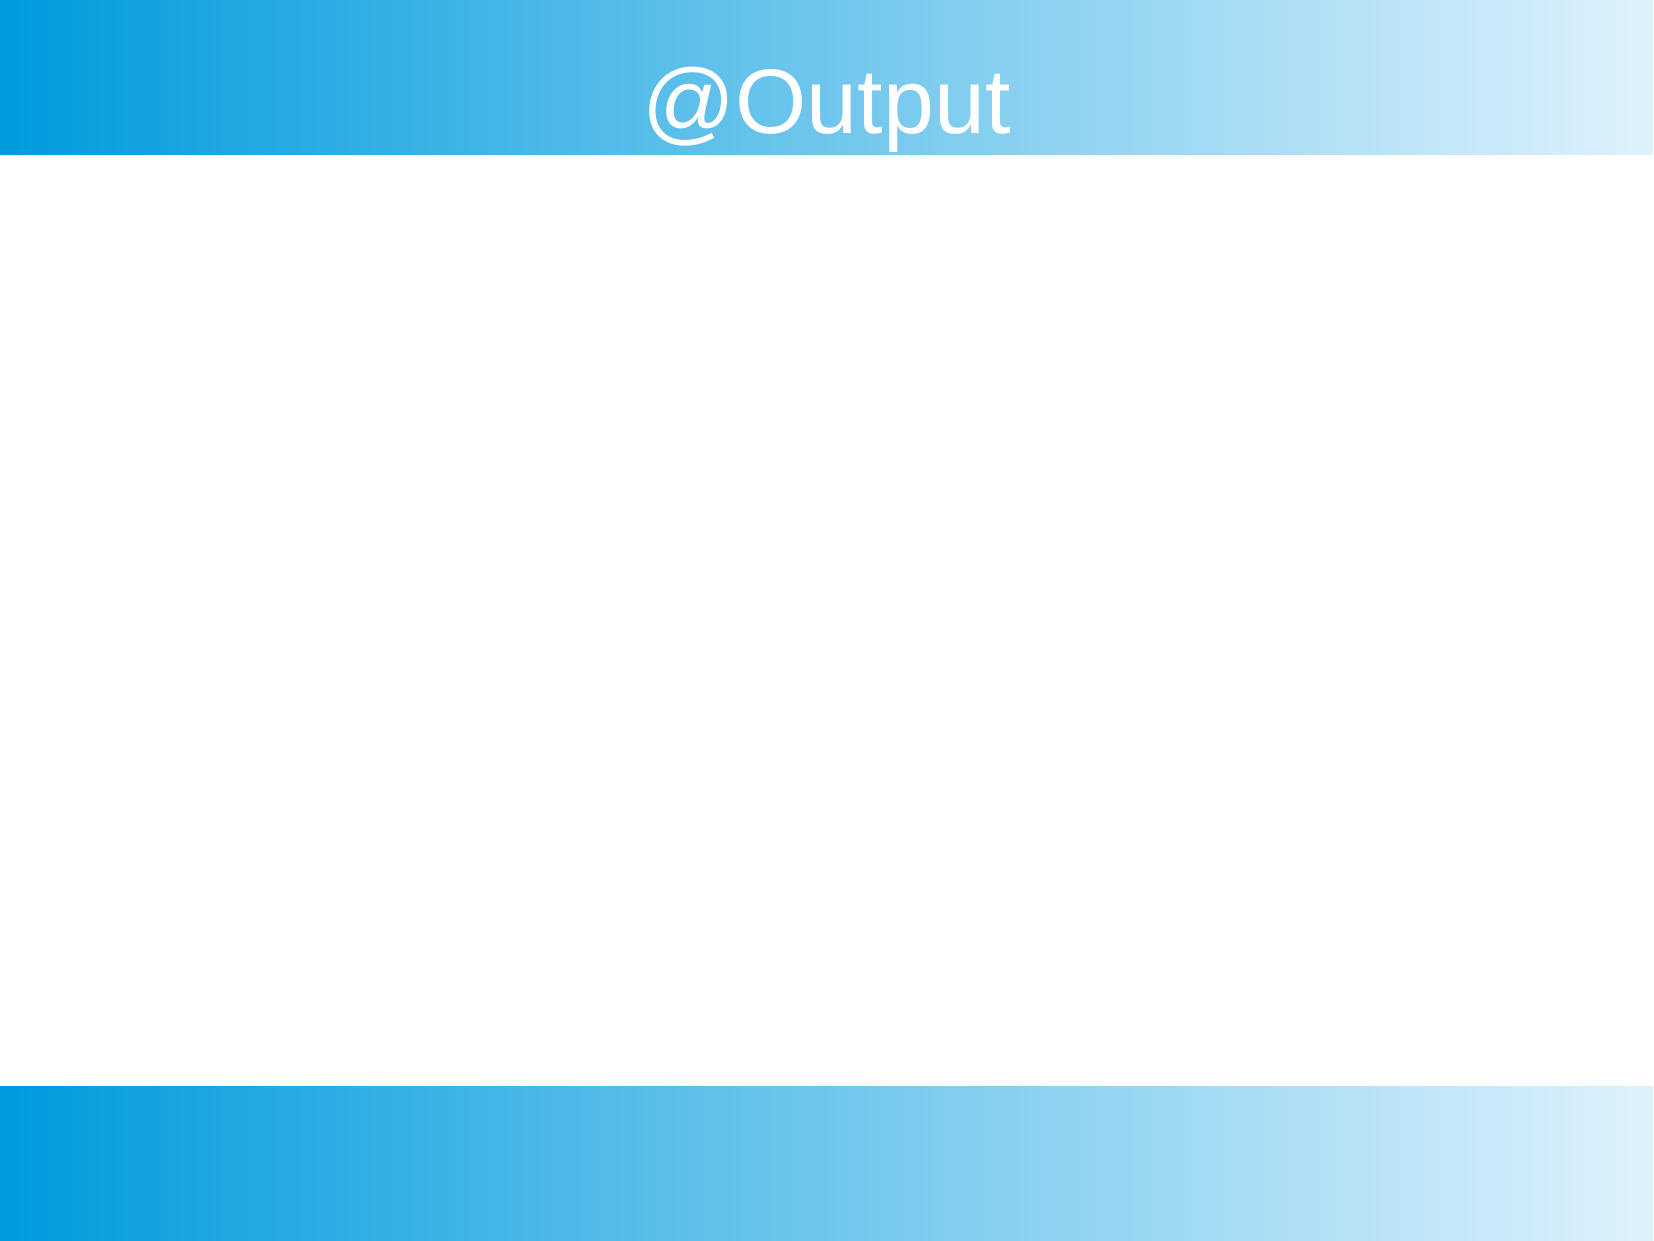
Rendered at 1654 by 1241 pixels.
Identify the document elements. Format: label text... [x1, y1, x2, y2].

title @Output [82, 49, 1571, 155]
